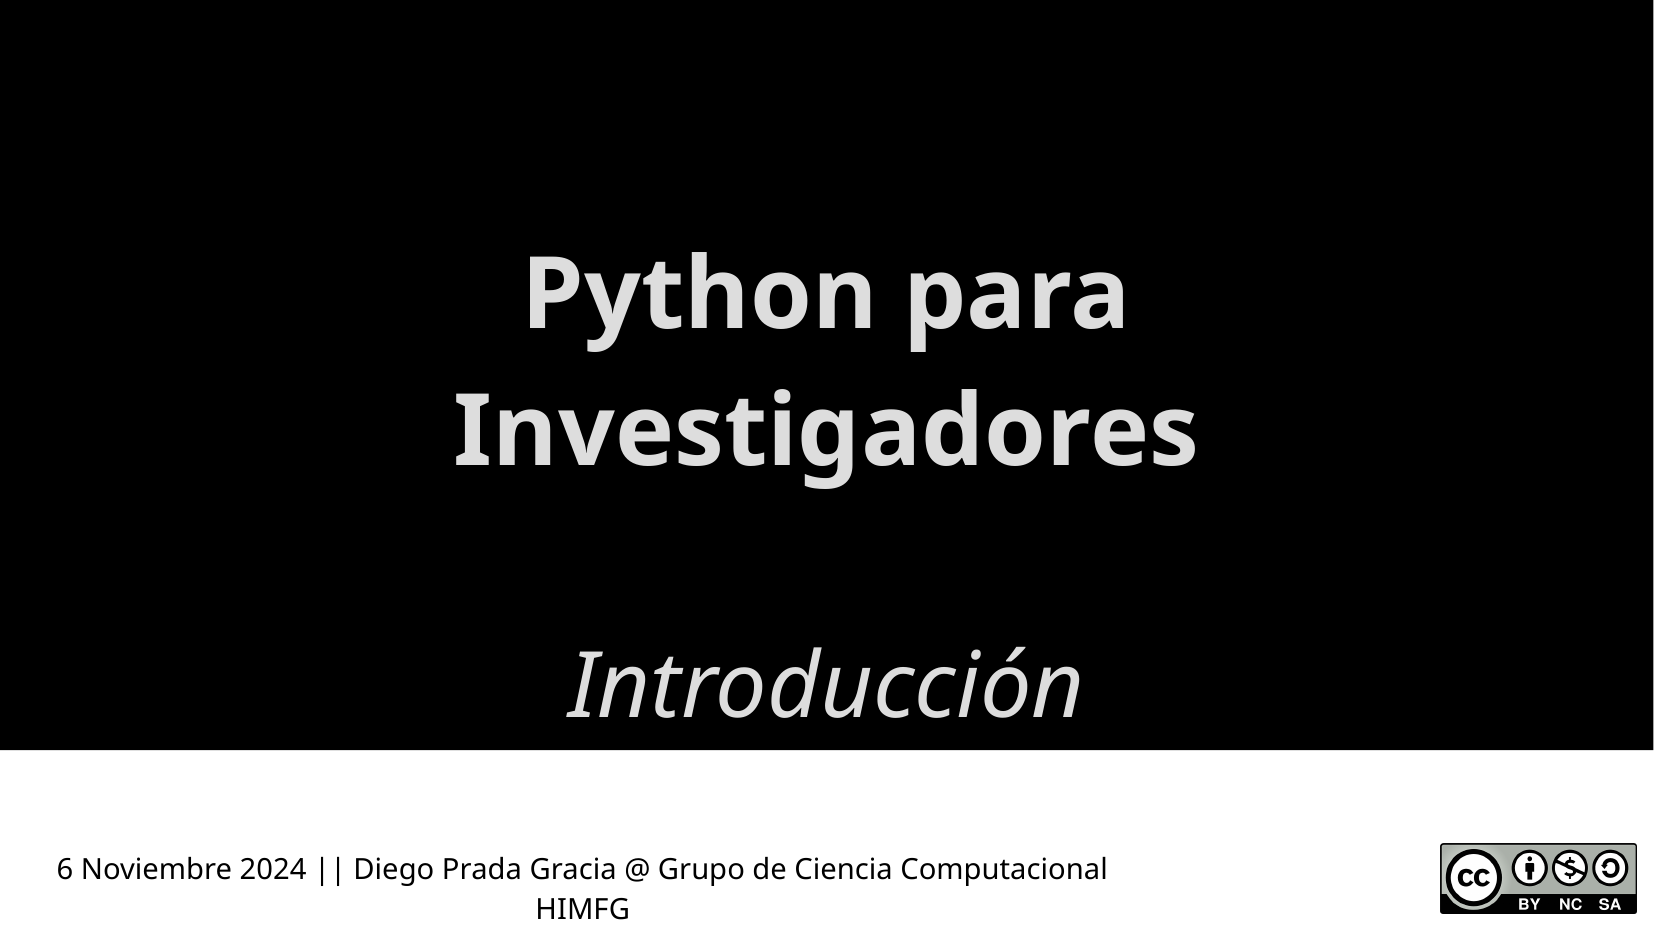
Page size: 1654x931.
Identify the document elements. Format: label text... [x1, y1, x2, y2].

text_box [0, 0, 1654, 751]
picture [1440, 843, 1637, 914]
text_box Python para Investigadores Introducción [241, 214, 1413, 613]
text_box 6 Noviembre 2024 || Diego Prada Gracia @ Grupo de Ciencia Computacional HIMFG [28, 841, 1138, 897]
